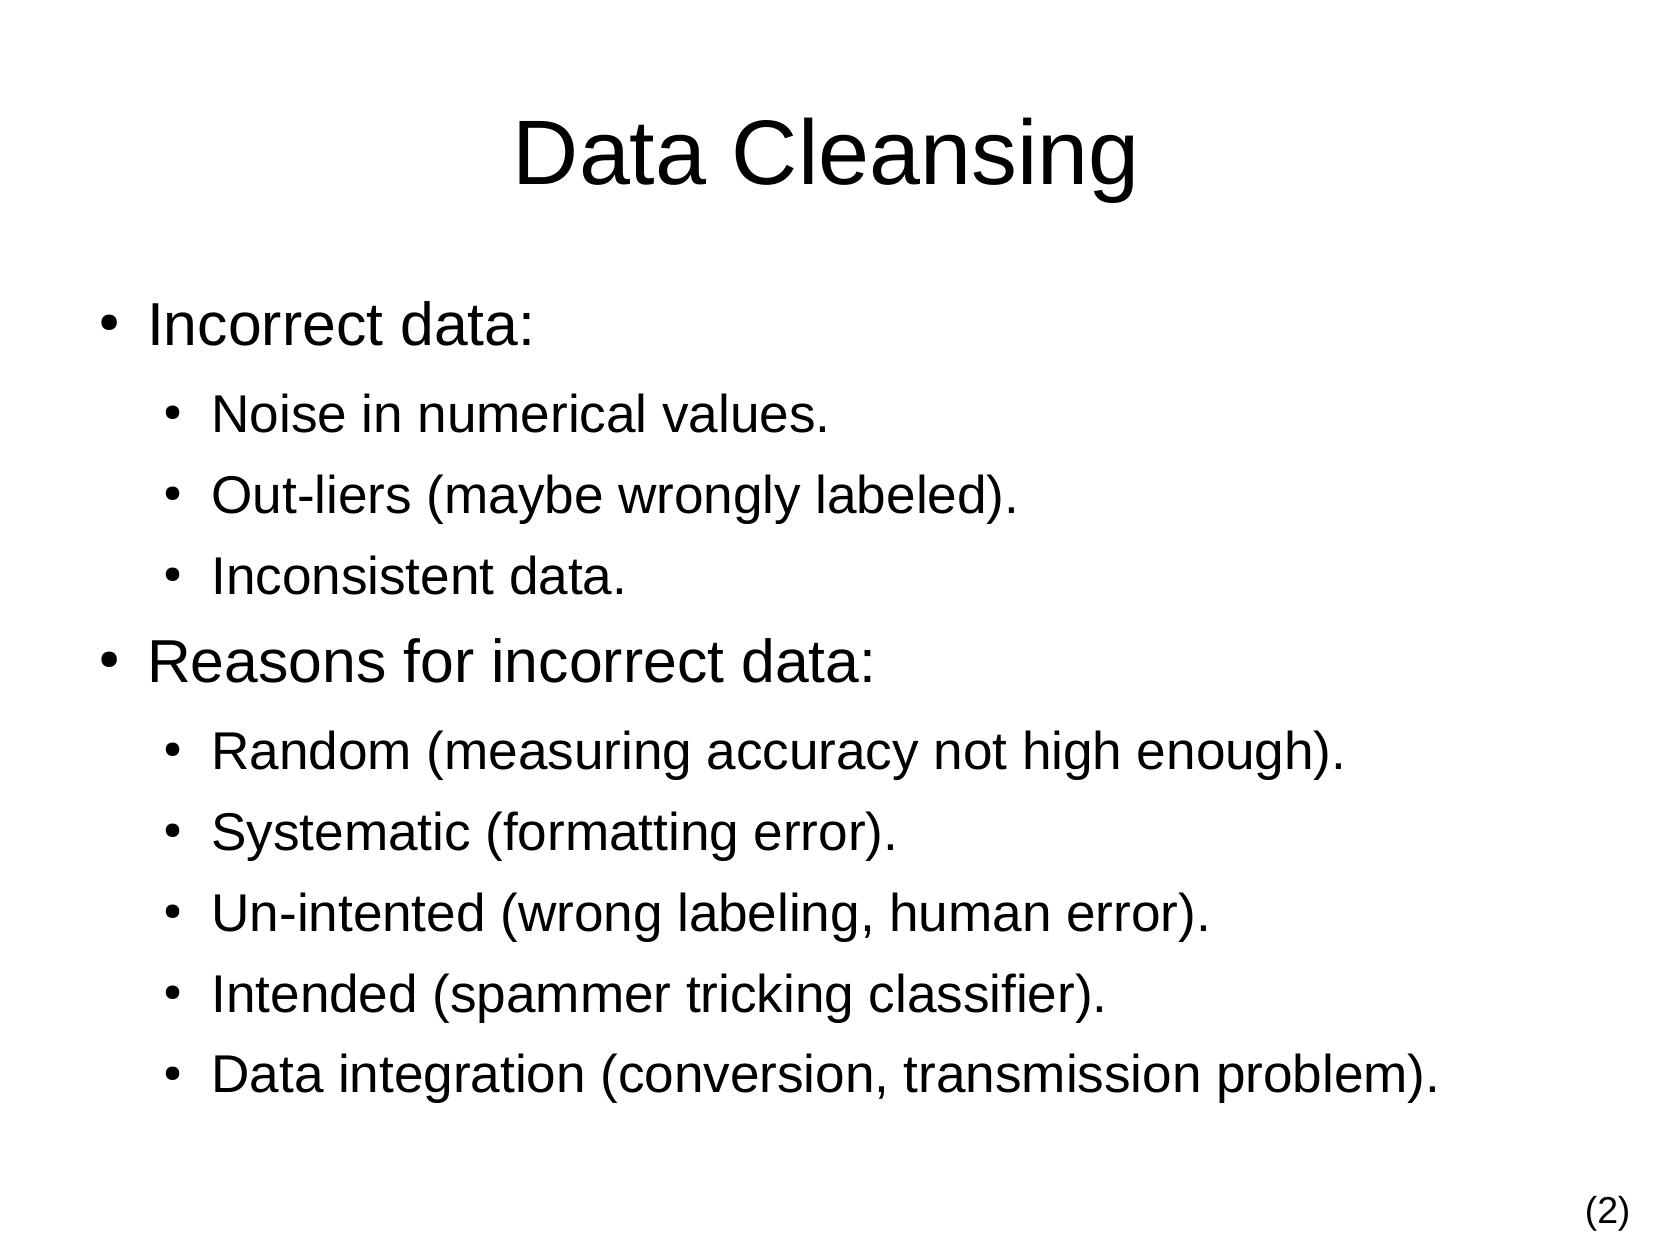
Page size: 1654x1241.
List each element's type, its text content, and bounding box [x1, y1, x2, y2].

title Data Cleansing [82, 56, 1571, 250]
list Incorrect data: Noise in numerical values. Out-liers (maybe wrongly labeled). Inconsistent data. Reasons for incorrect data: Random (measuring accuracy not high enough). Systematic (formatting error). Un-intented (wrong labeling, human error). Intended (spammer tricking classifier). Data integration (conversion, transmission problem). [82, 290, 1571, 1109]
text_box (2) [1570, 1181, 1646, 1239]
